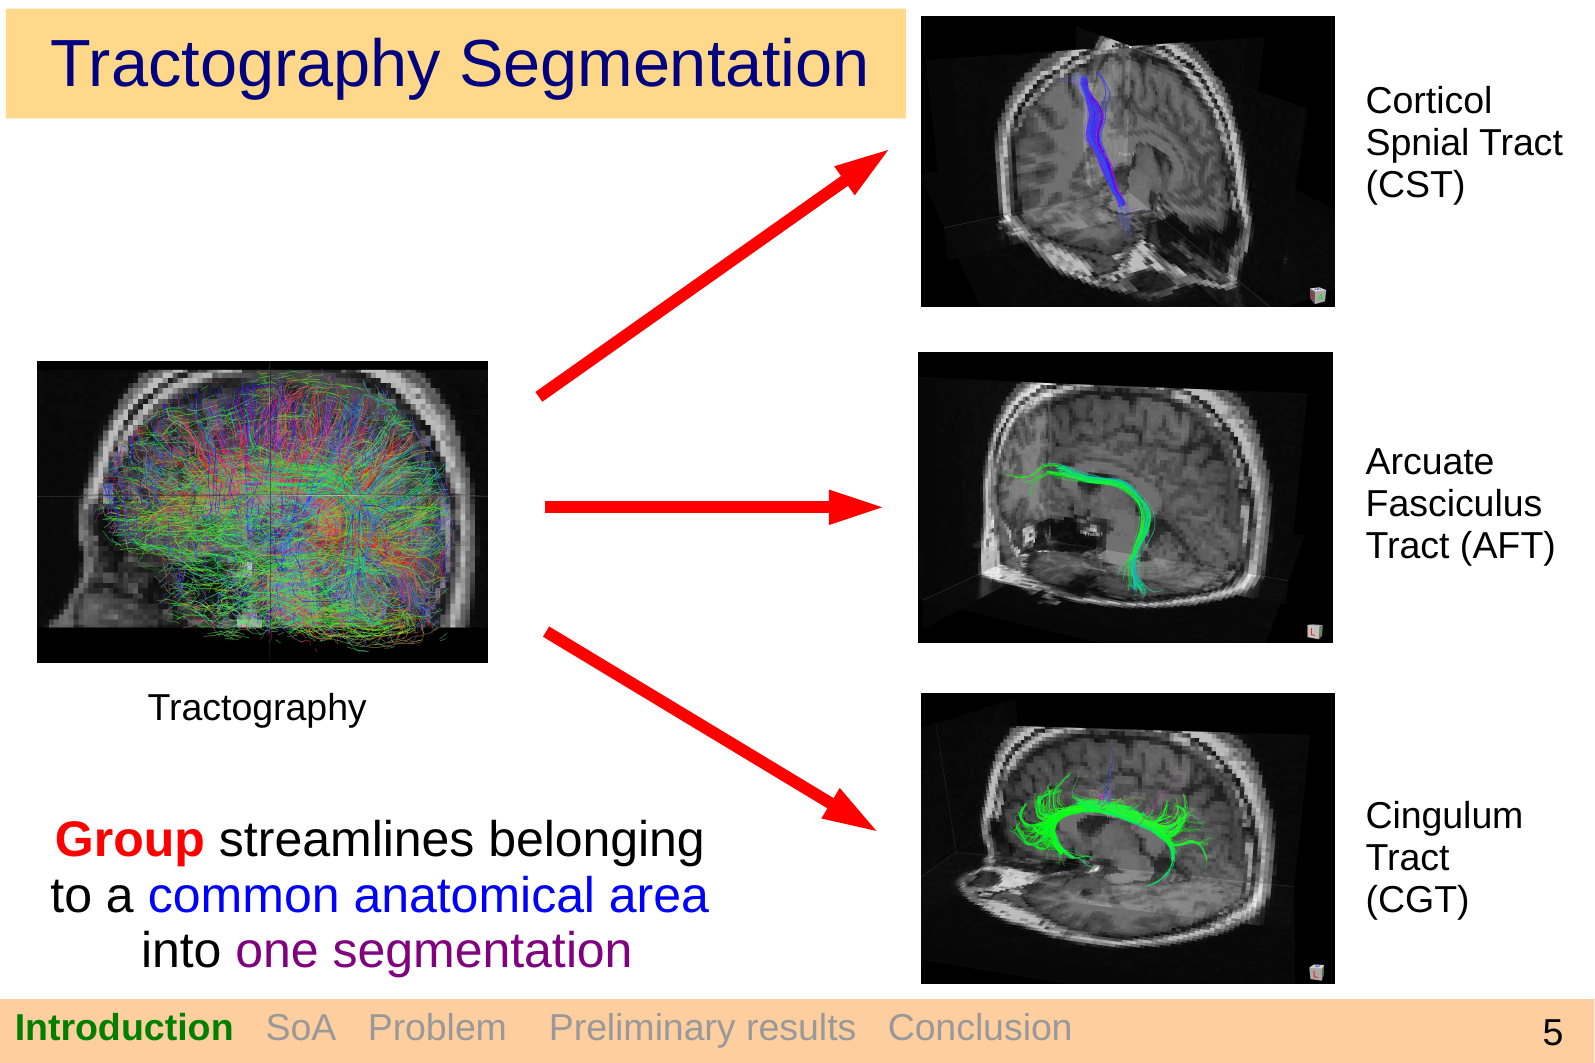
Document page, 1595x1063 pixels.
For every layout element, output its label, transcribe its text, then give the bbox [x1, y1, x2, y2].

text_box Introduction SoA Problem Preliminary results Conclusion [0, 999, 1595, 1063]
picture [918, 352, 1333, 643]
list Tractography [27, 686, 498, 751]
list Corticol Spnial Tract (CST) [1365, 79, 1595, 206]
list Arcuate Fasciculus Tract (AFT) [1365, 440, 1595, 567]
title Tractography Segmentation [5, 8, 906, 119]
text_box <number> [1377, 1003, 1579, 1063]
picture [921, 16, 1335, 307]
picture [921, 693, 1335, 984]
picture [37, 361, 488, 663]
list Group streamlines belonging to a common anatomical area into one segmentation [0, 811, 790, 999]
list Cingulum Tract (CGT) [1365, 794, 1595, 921]
